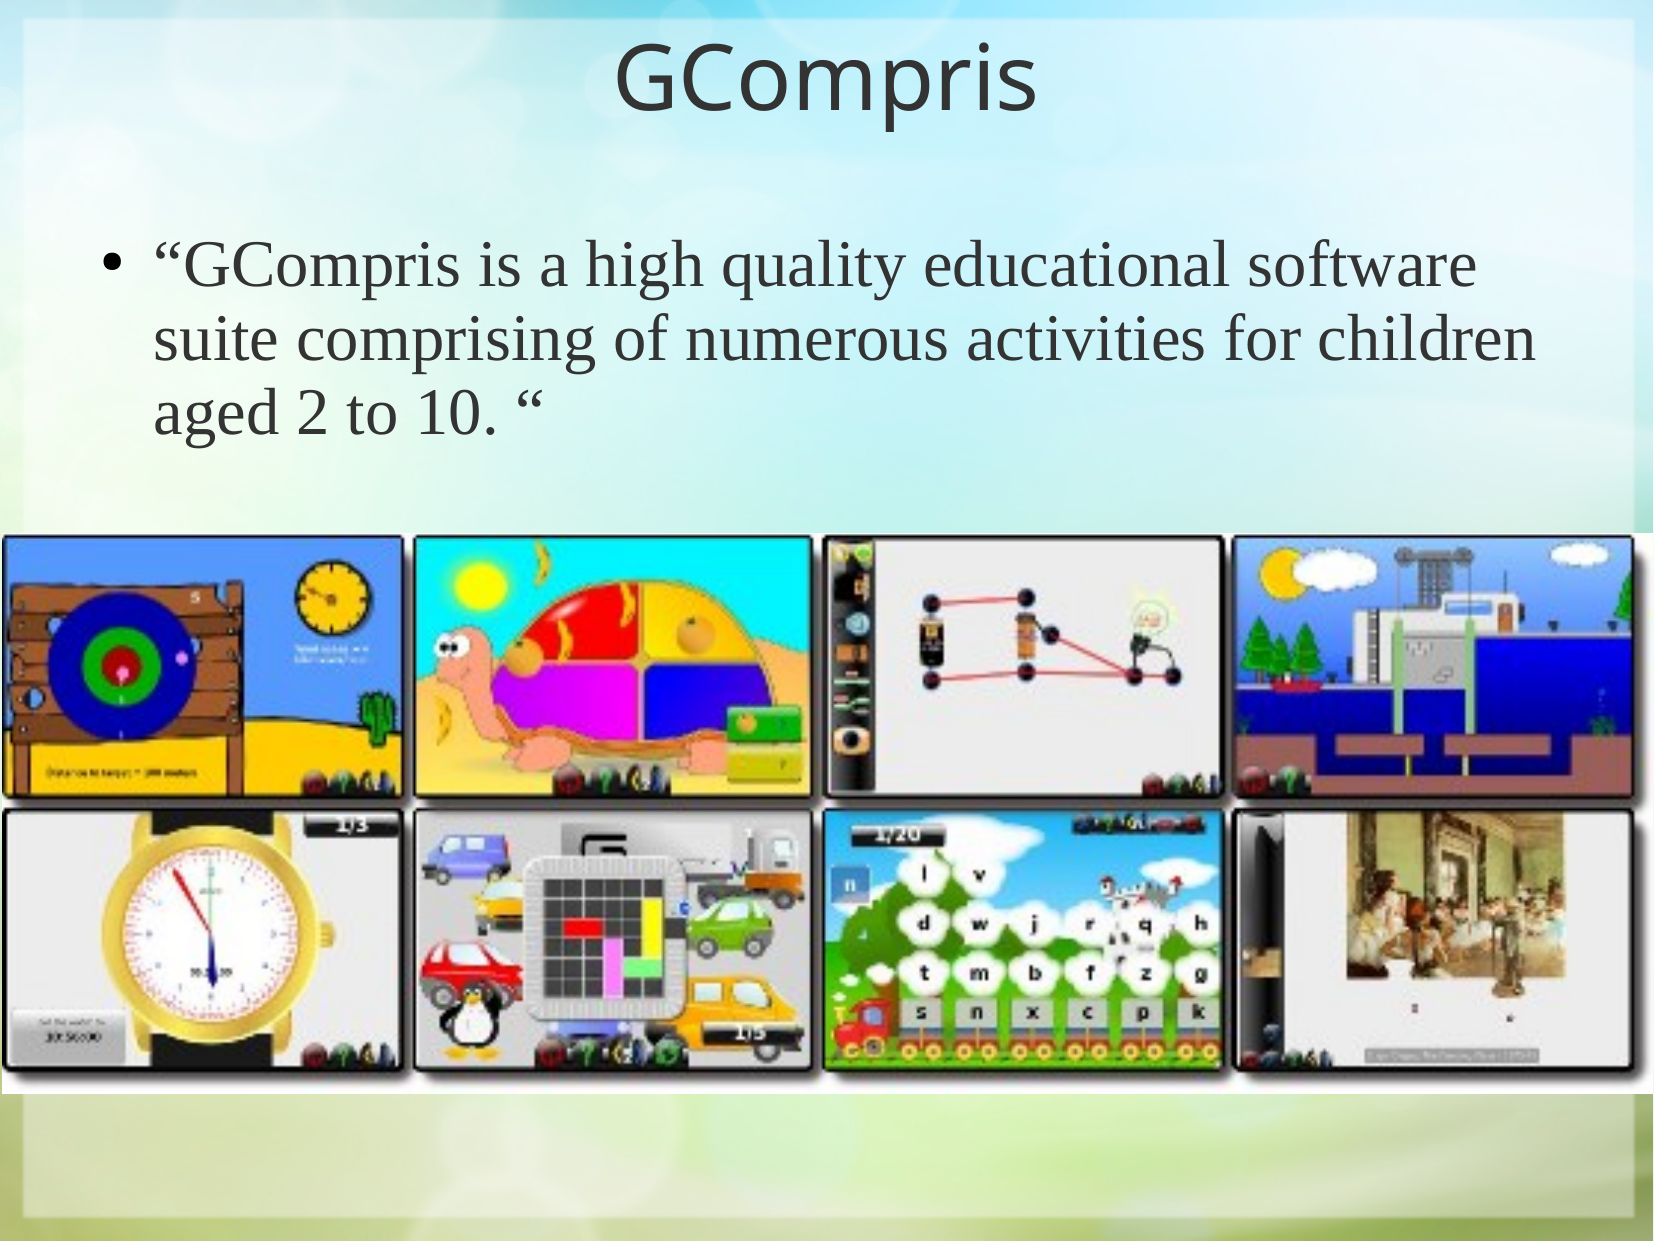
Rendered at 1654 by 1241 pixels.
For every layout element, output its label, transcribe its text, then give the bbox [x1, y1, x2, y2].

title GCompris [82, 0, 1571, 151]
list “GCompris is a high quality educational software suite comprising of numerous activities for children aged 2 to 10. “ [82, 226, 1571, 533]
picture [0, 0, 1654, 1241]
